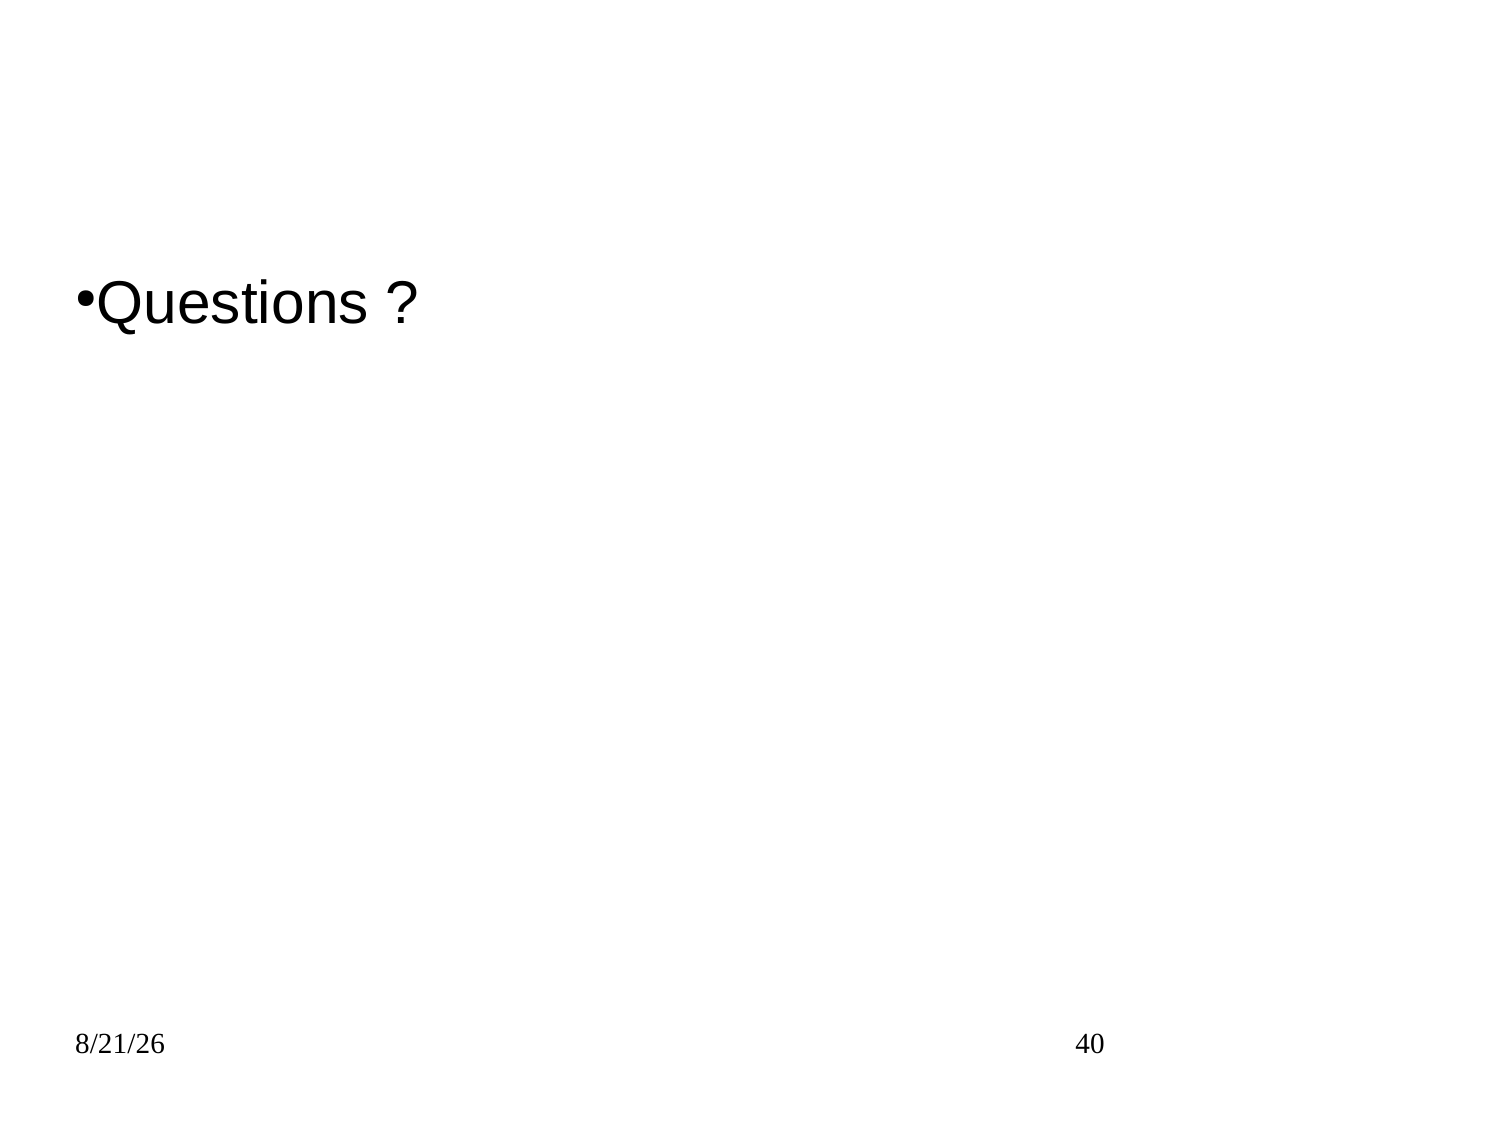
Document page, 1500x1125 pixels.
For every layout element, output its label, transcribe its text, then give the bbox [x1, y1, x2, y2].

text_box [1075, 1024, 1425, 1103]
list Questions ? [75, 263, 1425, 916]
text_box 8/10/2023 [75, 1024, 425, 1103]
